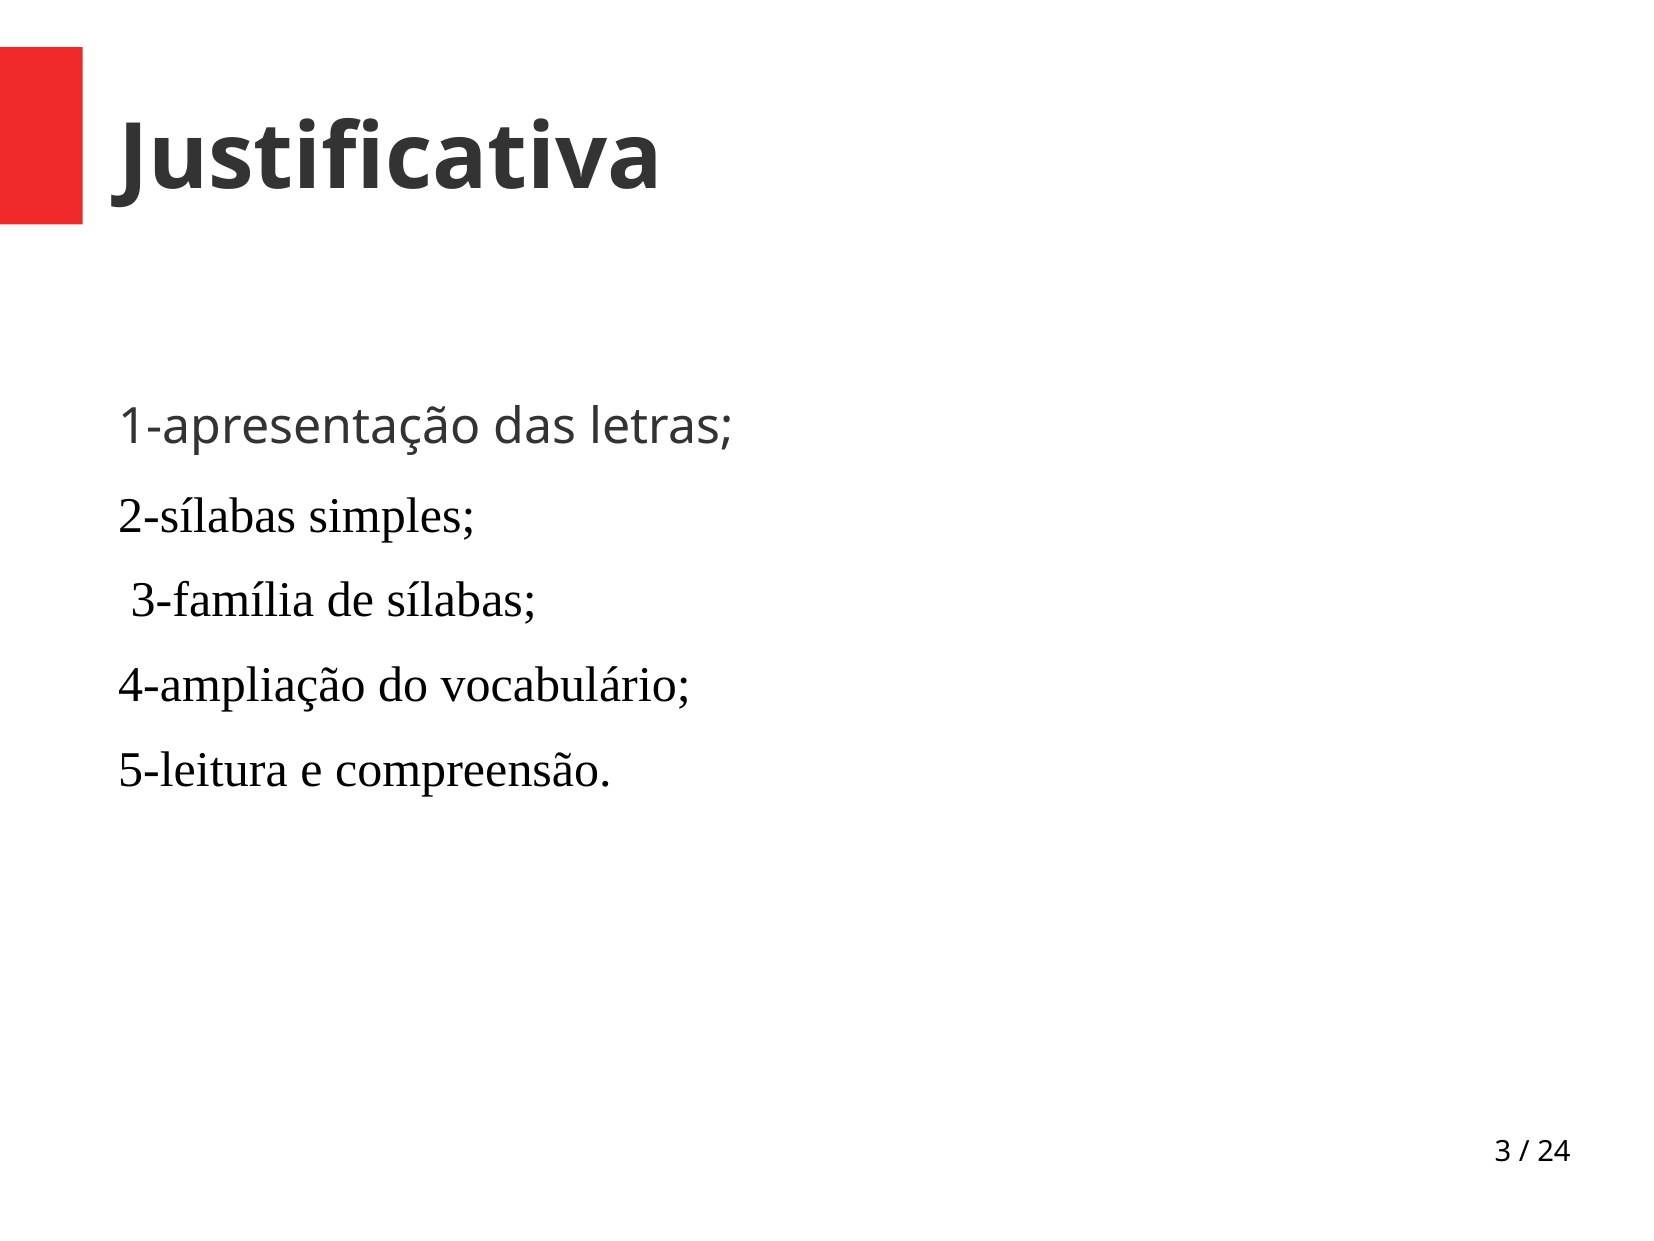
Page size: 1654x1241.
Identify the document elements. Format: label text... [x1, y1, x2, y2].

title Justificativa [118, 49, 1571, 257]
list 1-apresentação das letras; 2-sílabas simples; 3-família de sílabas; 4-ampliação do vocabulário; 5-leitura e compreensão. [118, 389, 1536, 733]
